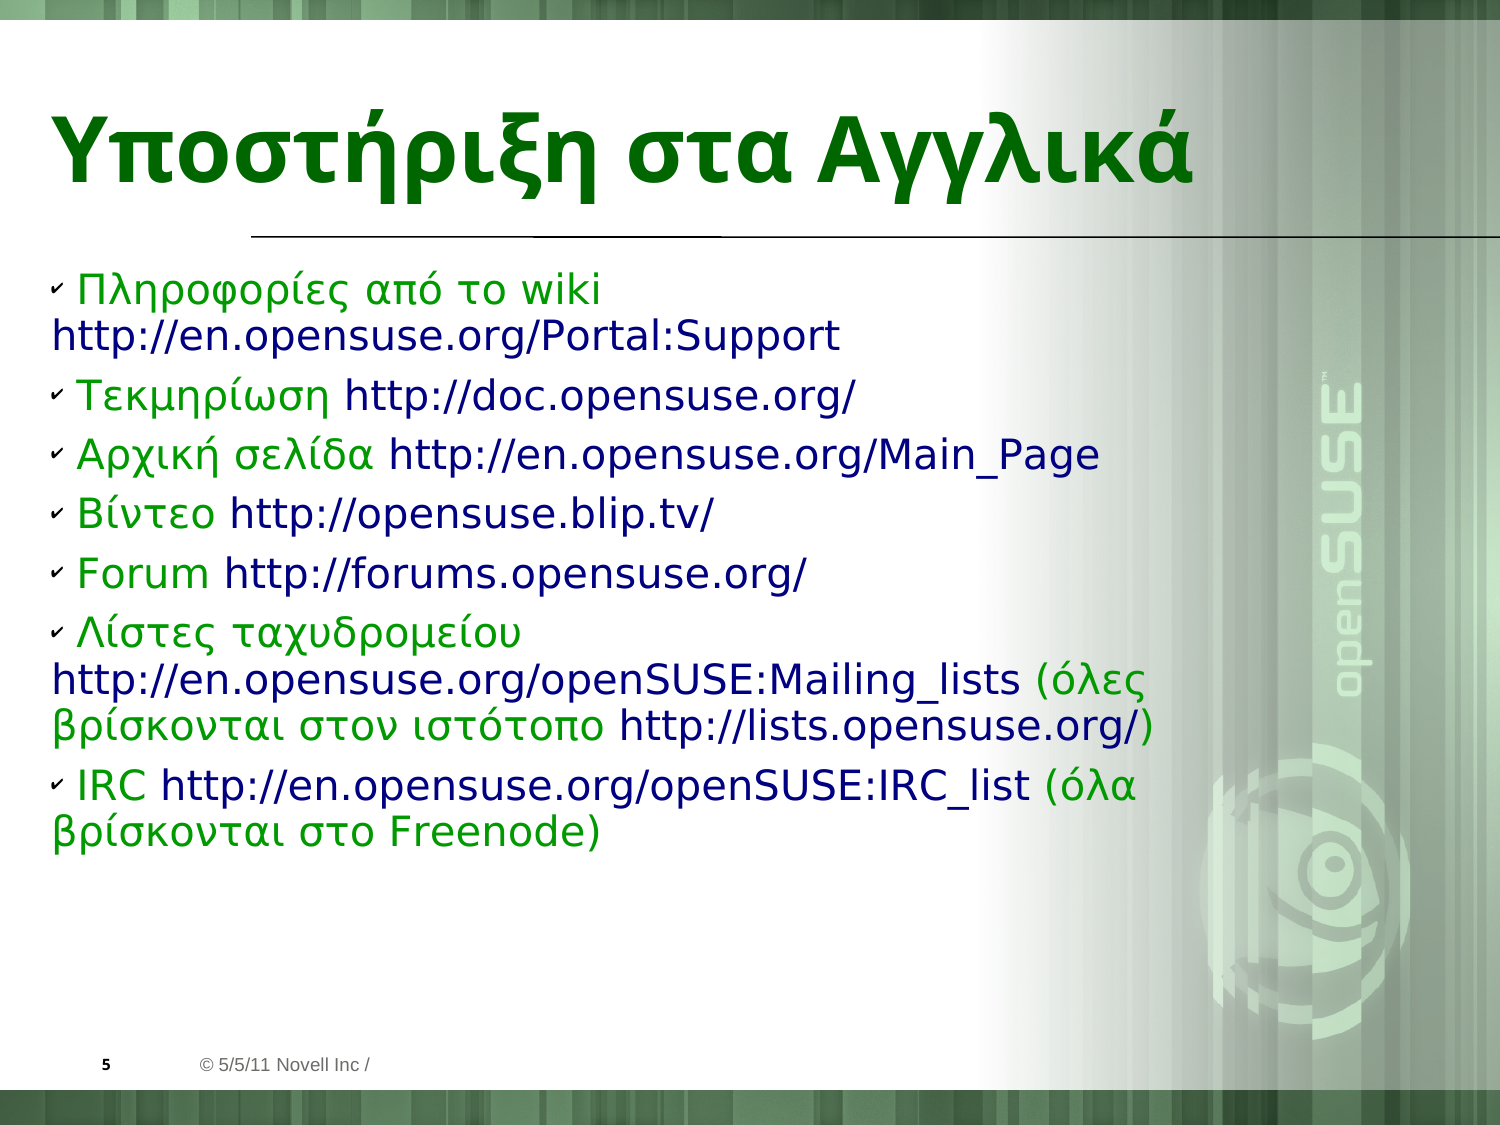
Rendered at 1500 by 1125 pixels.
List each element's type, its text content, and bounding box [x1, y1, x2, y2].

list Πληροφορίες από το wiki http://en.opensuse.org/Portal:Support Τεκμηρίωση http://doc.opensuse.org/ Αρχική σελίδα http://en.opensuse.org/Main_Page Βίντεο http://opensuse.blip.tv/ Forum http://forums.opensuse.org/ Λίστες ταχυδρομείου http://en.opensuse.org/openSUSE:Mailing_lists (όλες βρίσκονται στον ιστότοπο http://lists.opensuse.org/) IRC http://en.opensuse.org/openSUSE:IRC_list (όλα βρίσκονται στο Freenode) [51, 266, 1253, 1010]
title Υποστήριξη στα Αγγλικά [51, 68, 1447, 232]
picture [0, 0, 1500, 1125]
